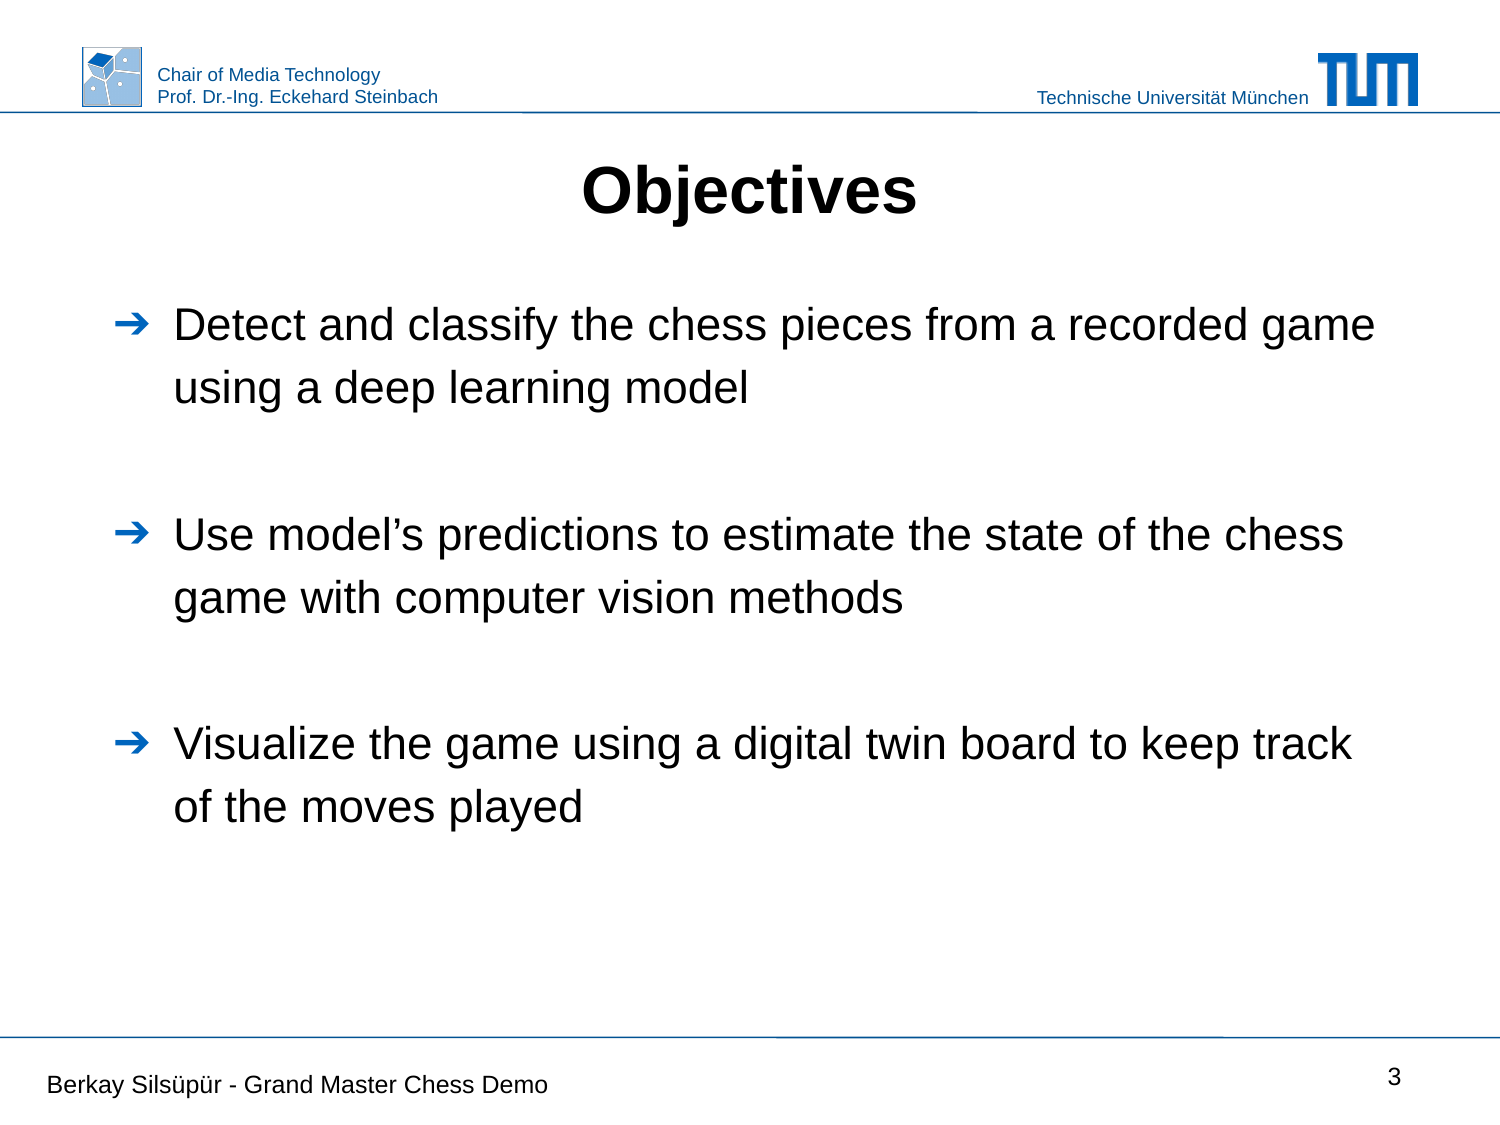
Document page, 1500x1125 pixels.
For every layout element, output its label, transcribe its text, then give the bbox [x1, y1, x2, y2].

picture [82, 47, 142, 107]
list Detect and classify the chess pieces from a recorded game using a deep learning model Use model’s predictions to estimate the state of the chess game with computer vision methods Visualize the game using a digital twin board to keep track of the moves played [83, 279, 1417, 1013]
picture [1318, 53, 1418, 106]
text_box Berkay Silsüpür - Grand Master Chess Demo [31, 1053, 845, 1114]
title Objectives [83, 139, 1417, 239]
slide_number <number> [1220, 1050, 1417, 1100]
